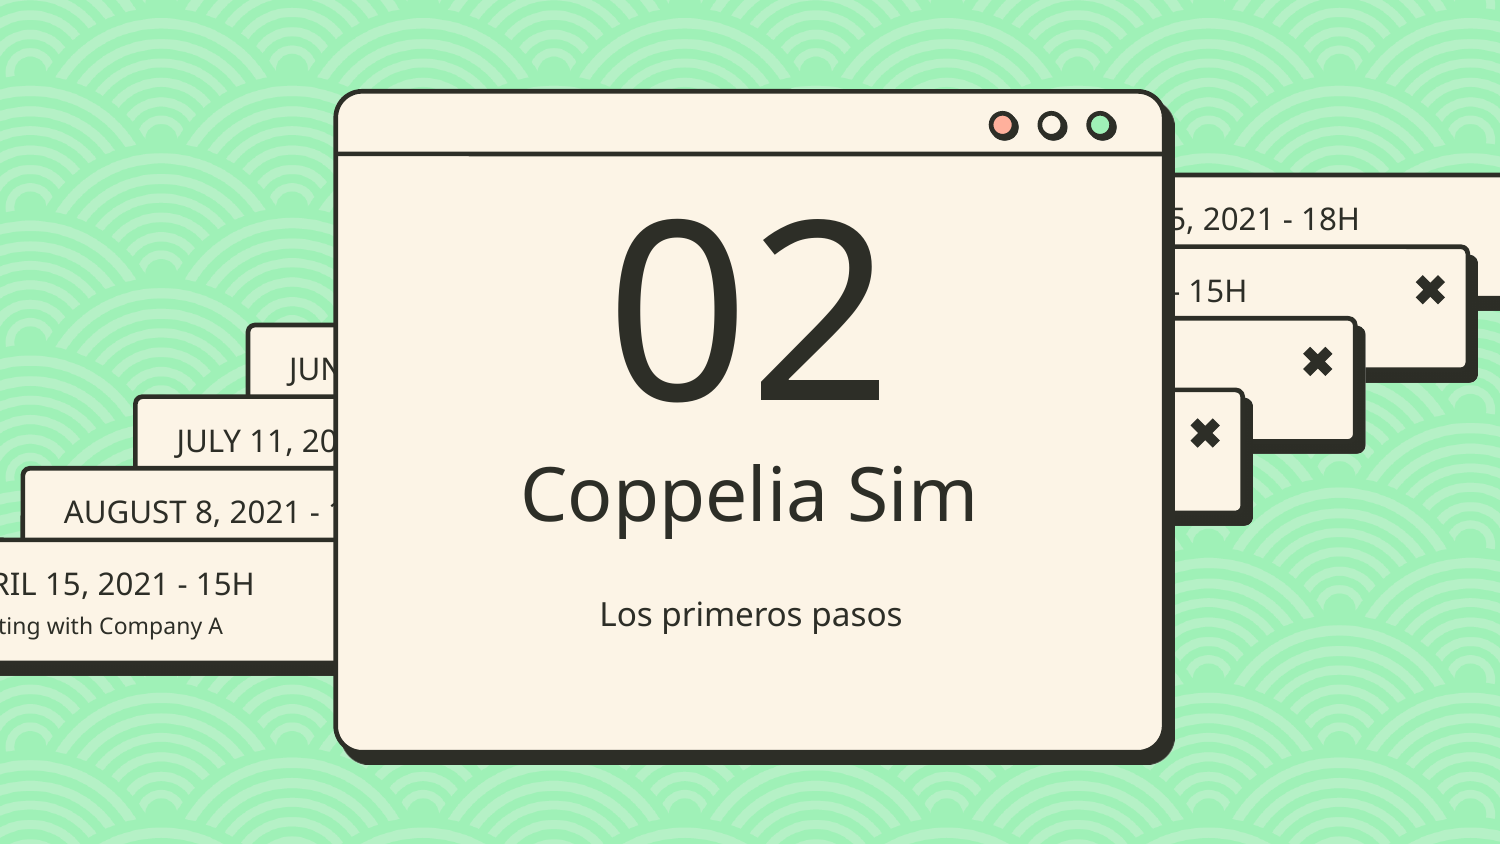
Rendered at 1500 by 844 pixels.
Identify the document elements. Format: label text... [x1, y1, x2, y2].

title 02 [512, 192, 988, 408]
picture [0, 0, 1500, 537]
subtitle Los primeros pasos [513, 566, 989, 660]
picture [0, 311, 1500, 844]
title Coppelia Sim [482, 422, 1018, 561]
